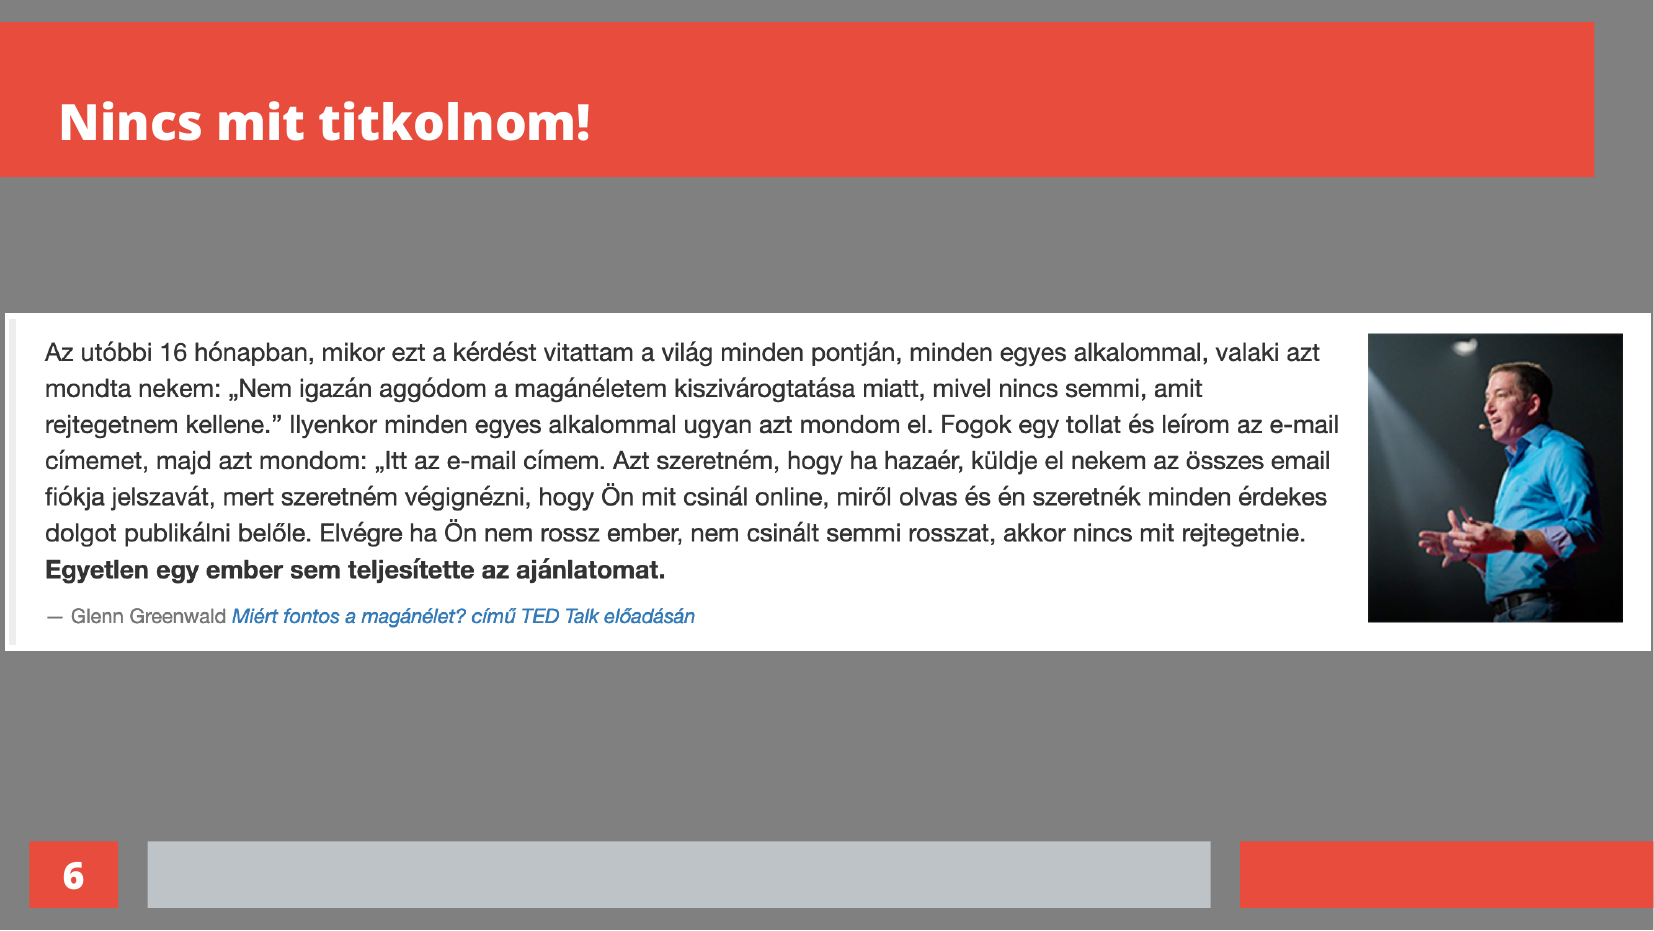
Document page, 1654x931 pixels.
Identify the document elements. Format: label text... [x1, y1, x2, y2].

title Nincs mit titkolnom! [58, 44, 1595, 155]
picture [5, 313, 1651, 651]
